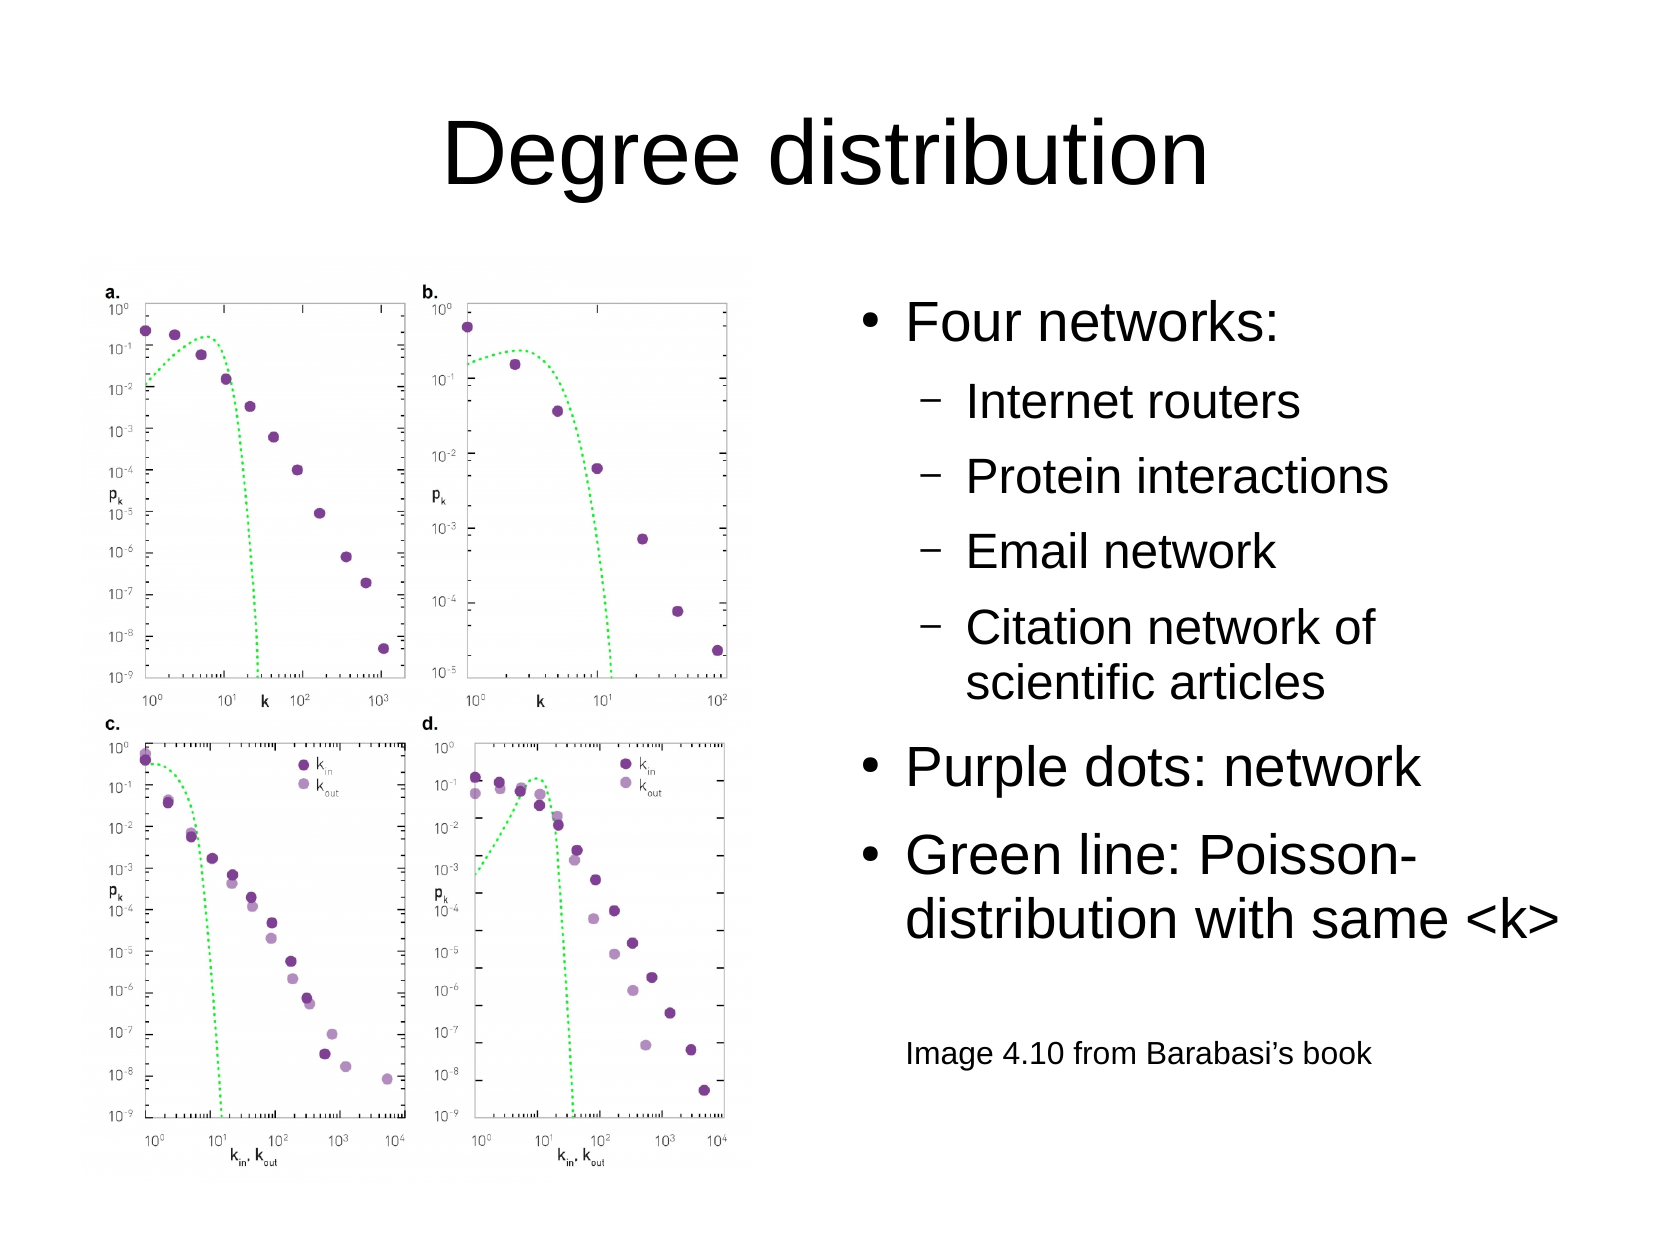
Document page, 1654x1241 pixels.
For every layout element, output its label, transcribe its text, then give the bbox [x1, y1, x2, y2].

picture [82, 256, 751, 1182]
title Degree distribution [82, 49, 1571, 257]
list Four networks: Internet routers Protein interactions Email network Citation network of scientific articles Purple dots: network Green line: Poisson-distribution with same <k> Image 4.10 from Barabasi’s book [845, 290, 1572, 1126]
